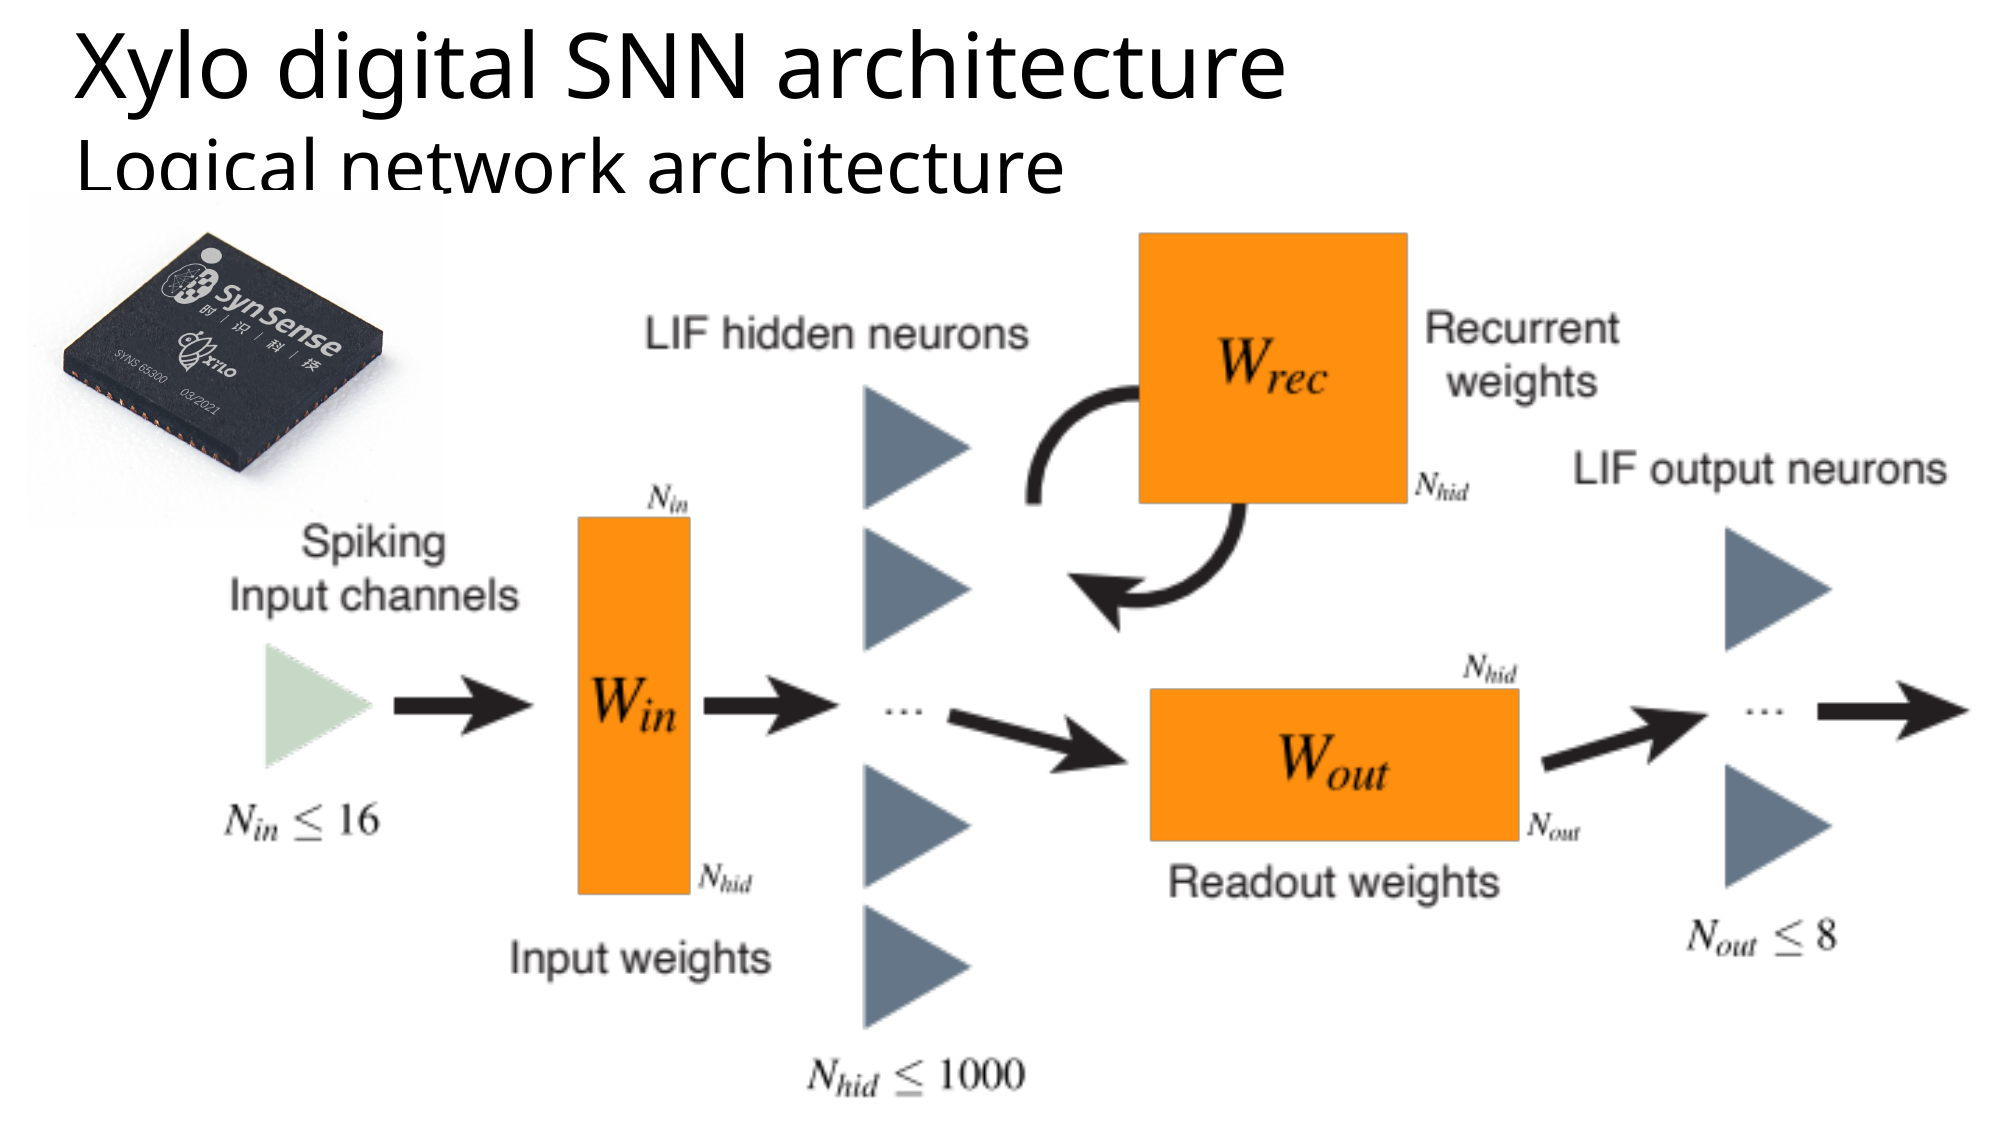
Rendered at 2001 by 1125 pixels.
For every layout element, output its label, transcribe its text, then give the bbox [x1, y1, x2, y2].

title Xylo digital SNN architecture Logical network architecture [59, 1, 1785, 193]
picture [27, 190, 1980, 1103]
